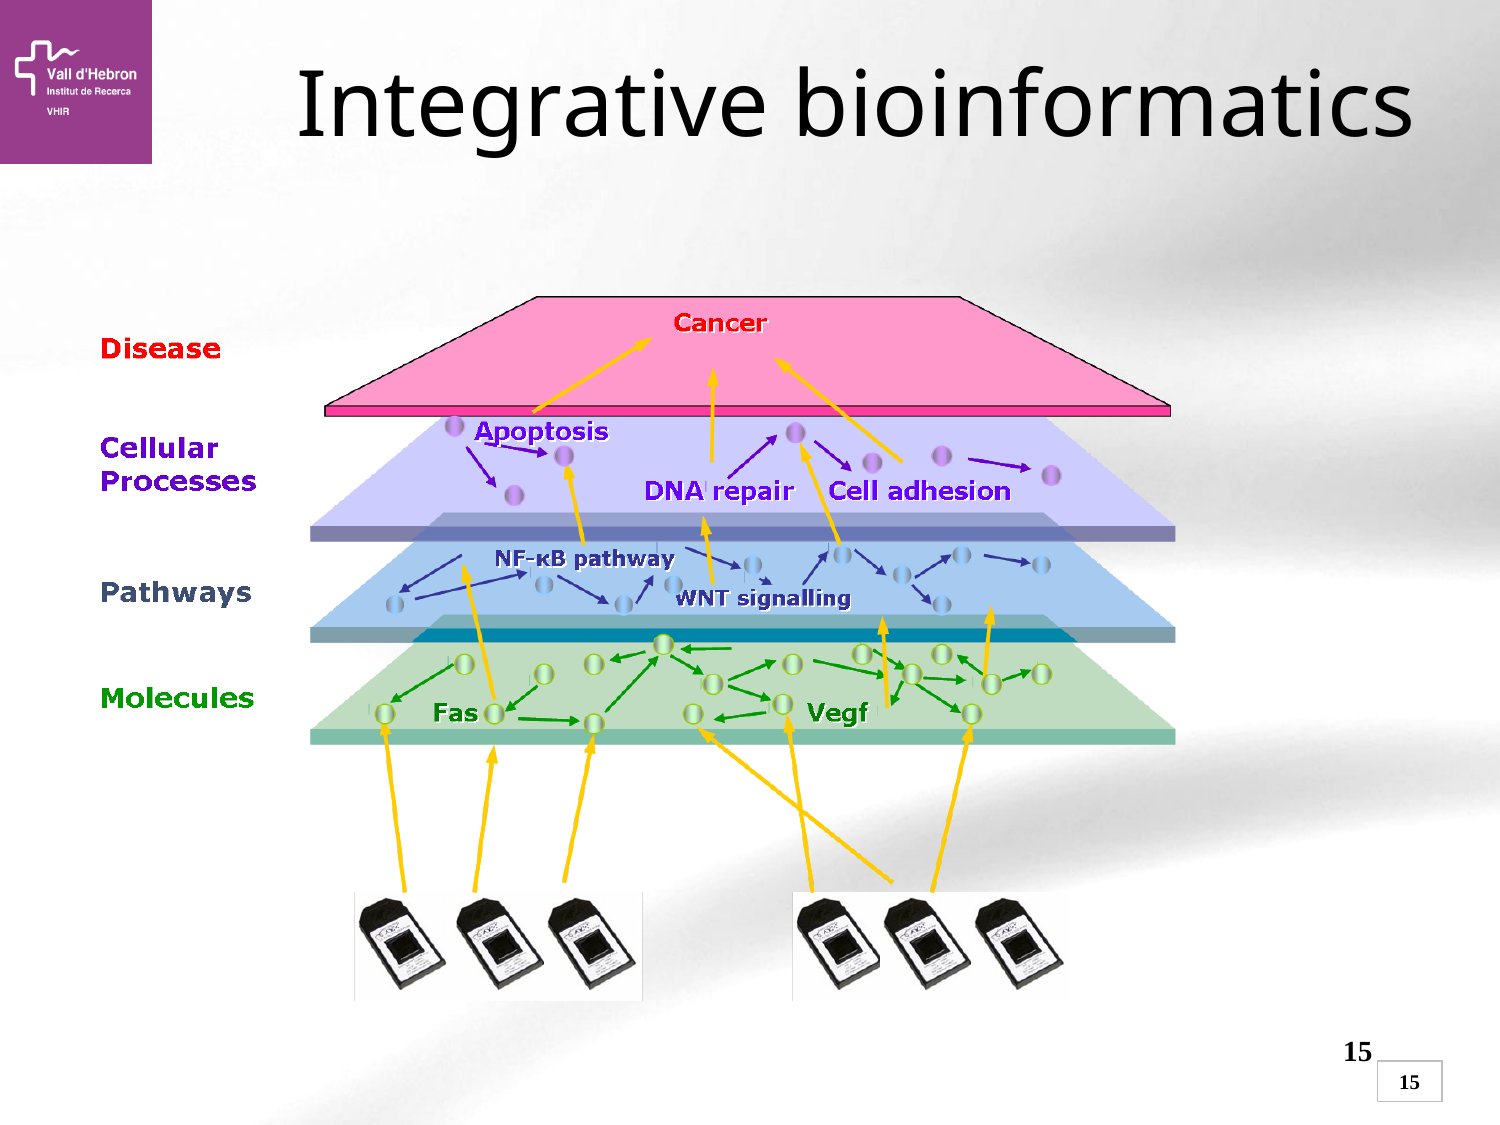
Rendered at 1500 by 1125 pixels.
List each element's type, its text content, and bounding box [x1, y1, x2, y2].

text_box <número> [1162, 1025, 1388, 1101]
text_box Integrative bioinformatics [212, 37, 1500, 168]
picture [0, 0, 1500, 1125]
